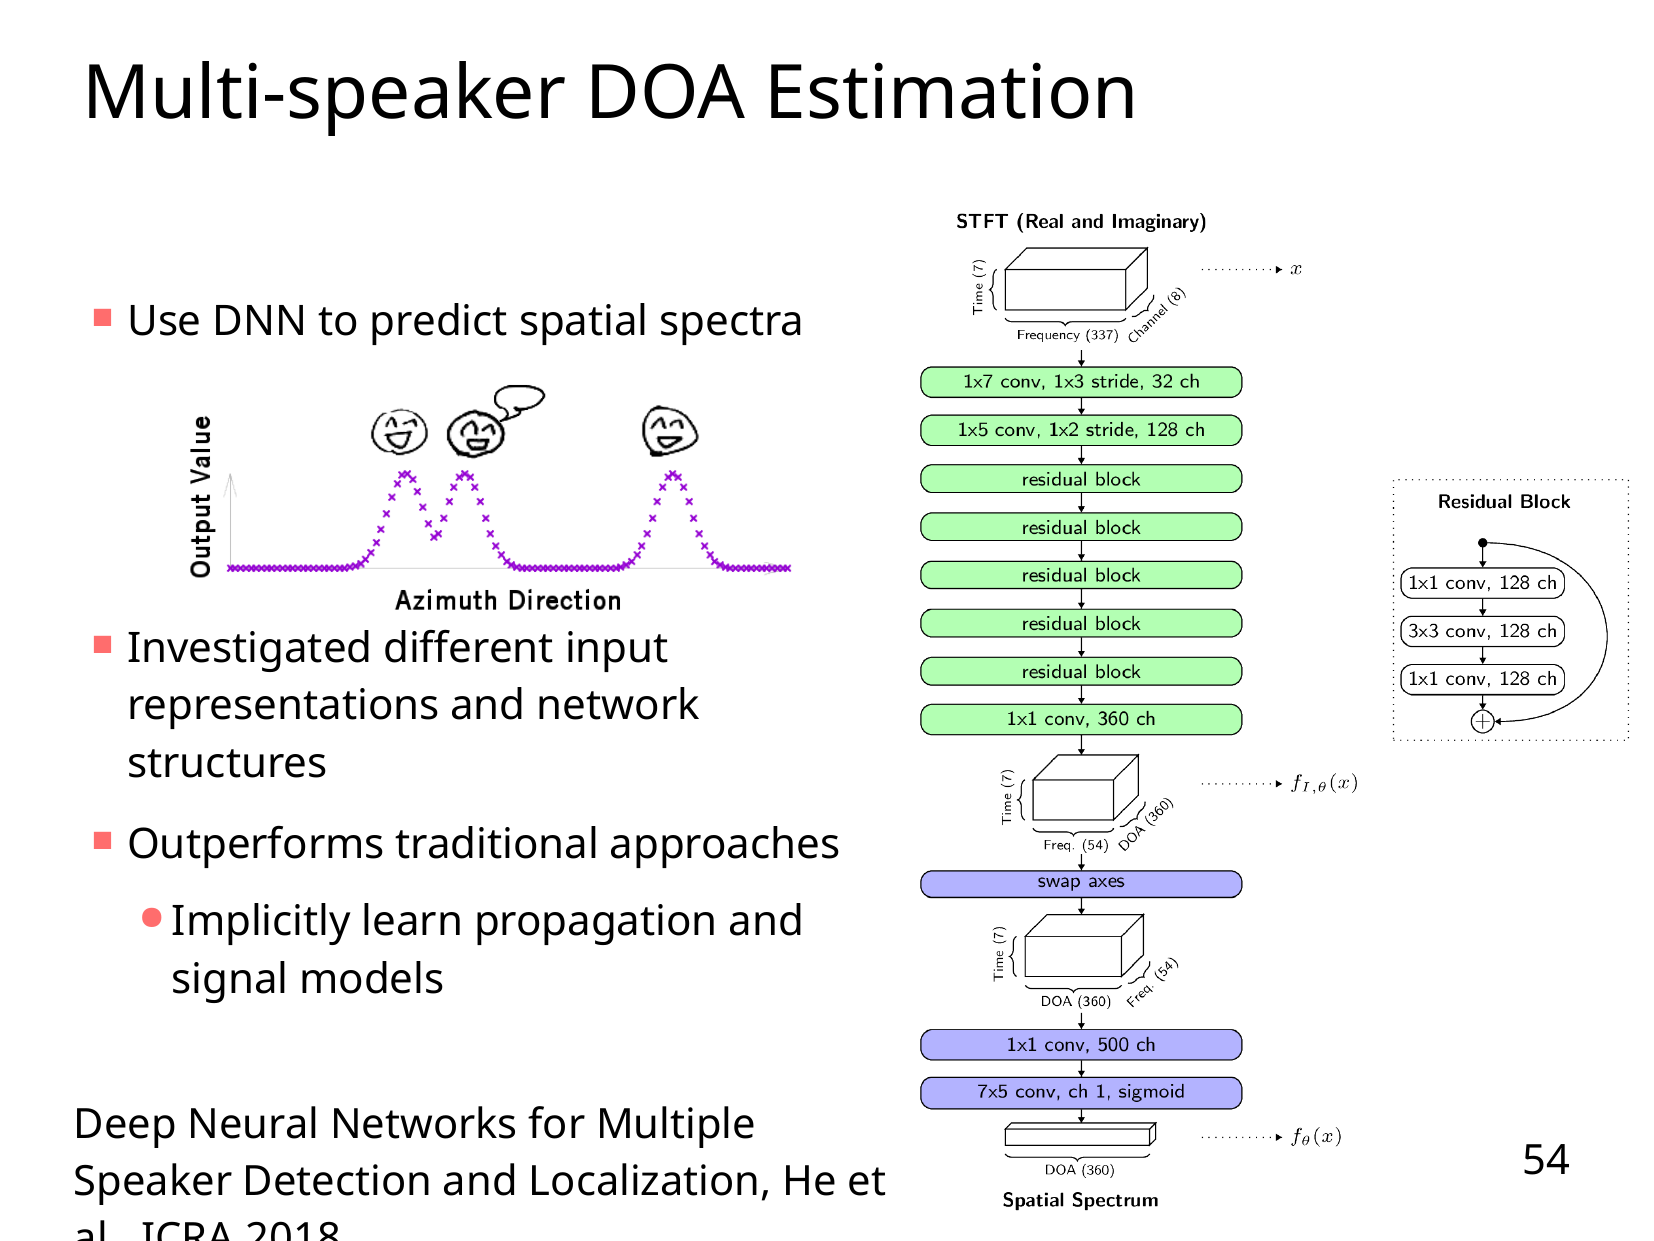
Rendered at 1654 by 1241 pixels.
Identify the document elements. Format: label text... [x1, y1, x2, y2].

picture [177, 373, 840, 621]
text_box Deep Neural Networks for Multiple Speaker Detection and Localization, He et al., ICRA 2018 [59, 1086, 934, 1241]
picture [913, 205, 1649, 1217]
title Multi-speaker DOA Estimation [82, 42, 1571, 137]
list Use DNN to predict spatial spectra Investigated different input representations and network structures Outperforms traditional approaches Implicitly learn propagation and signal models [82, 290, 898, 1010]
